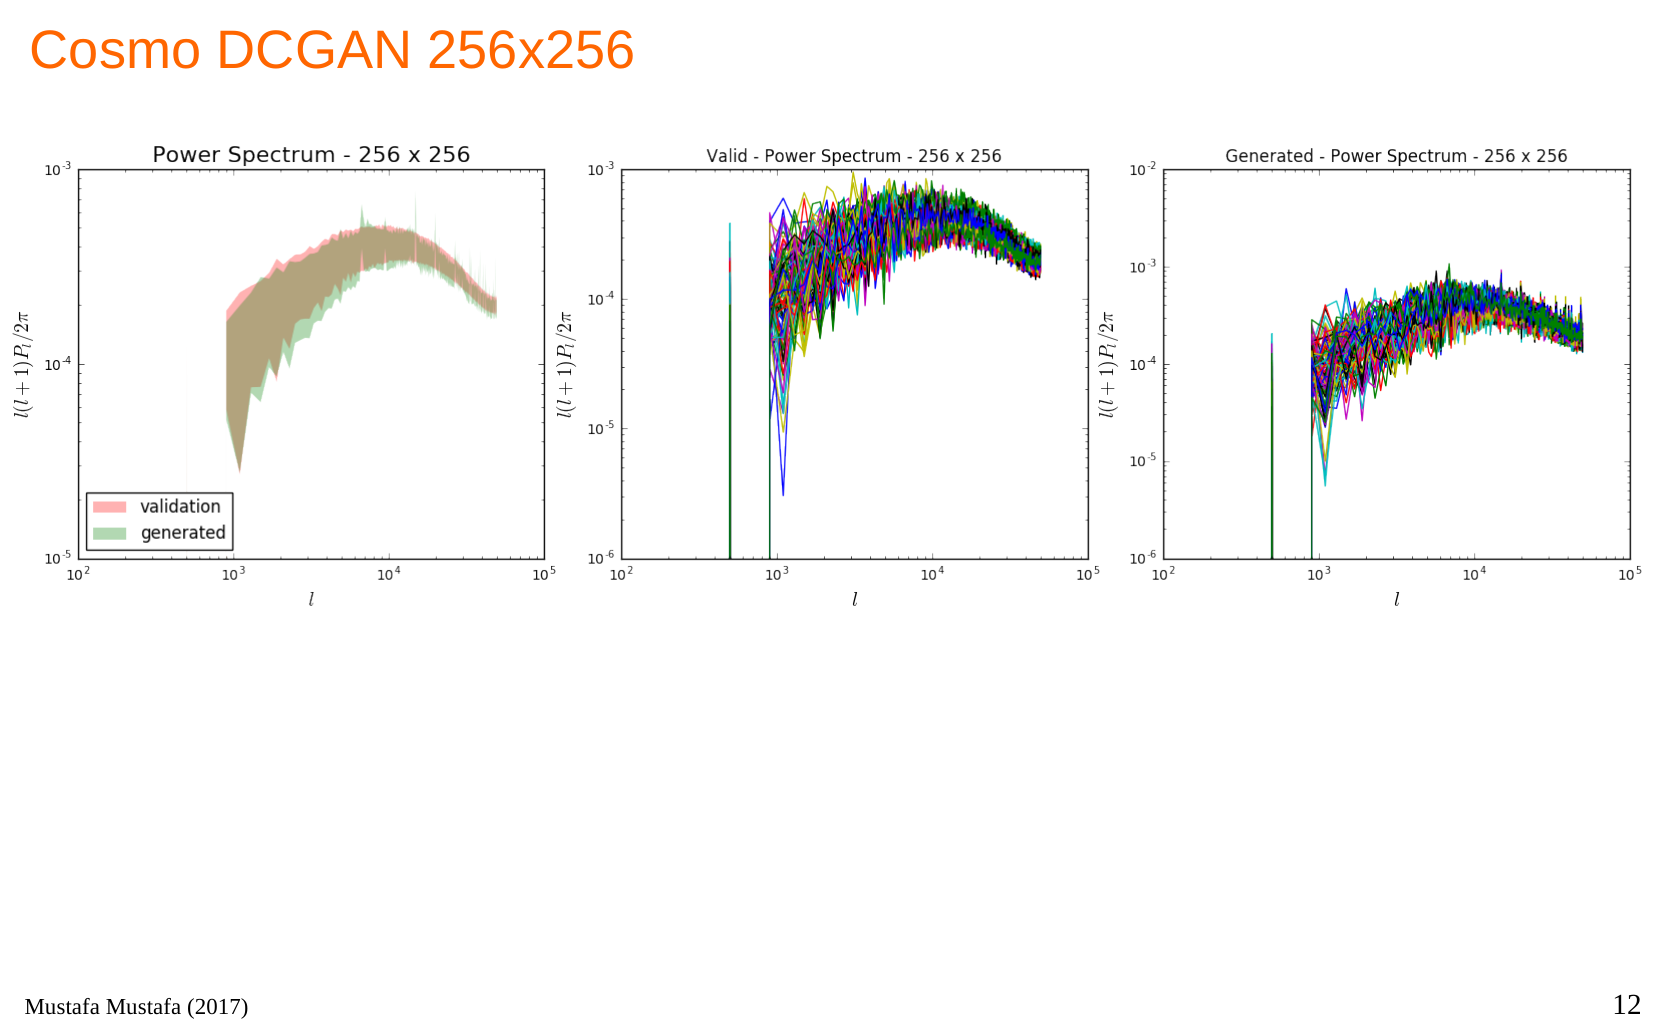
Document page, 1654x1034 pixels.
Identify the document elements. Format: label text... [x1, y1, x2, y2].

title Cosmo DCGAN 256x256 [29, 17, 1621, 82]
picture [3, 119, 1654, 621]
